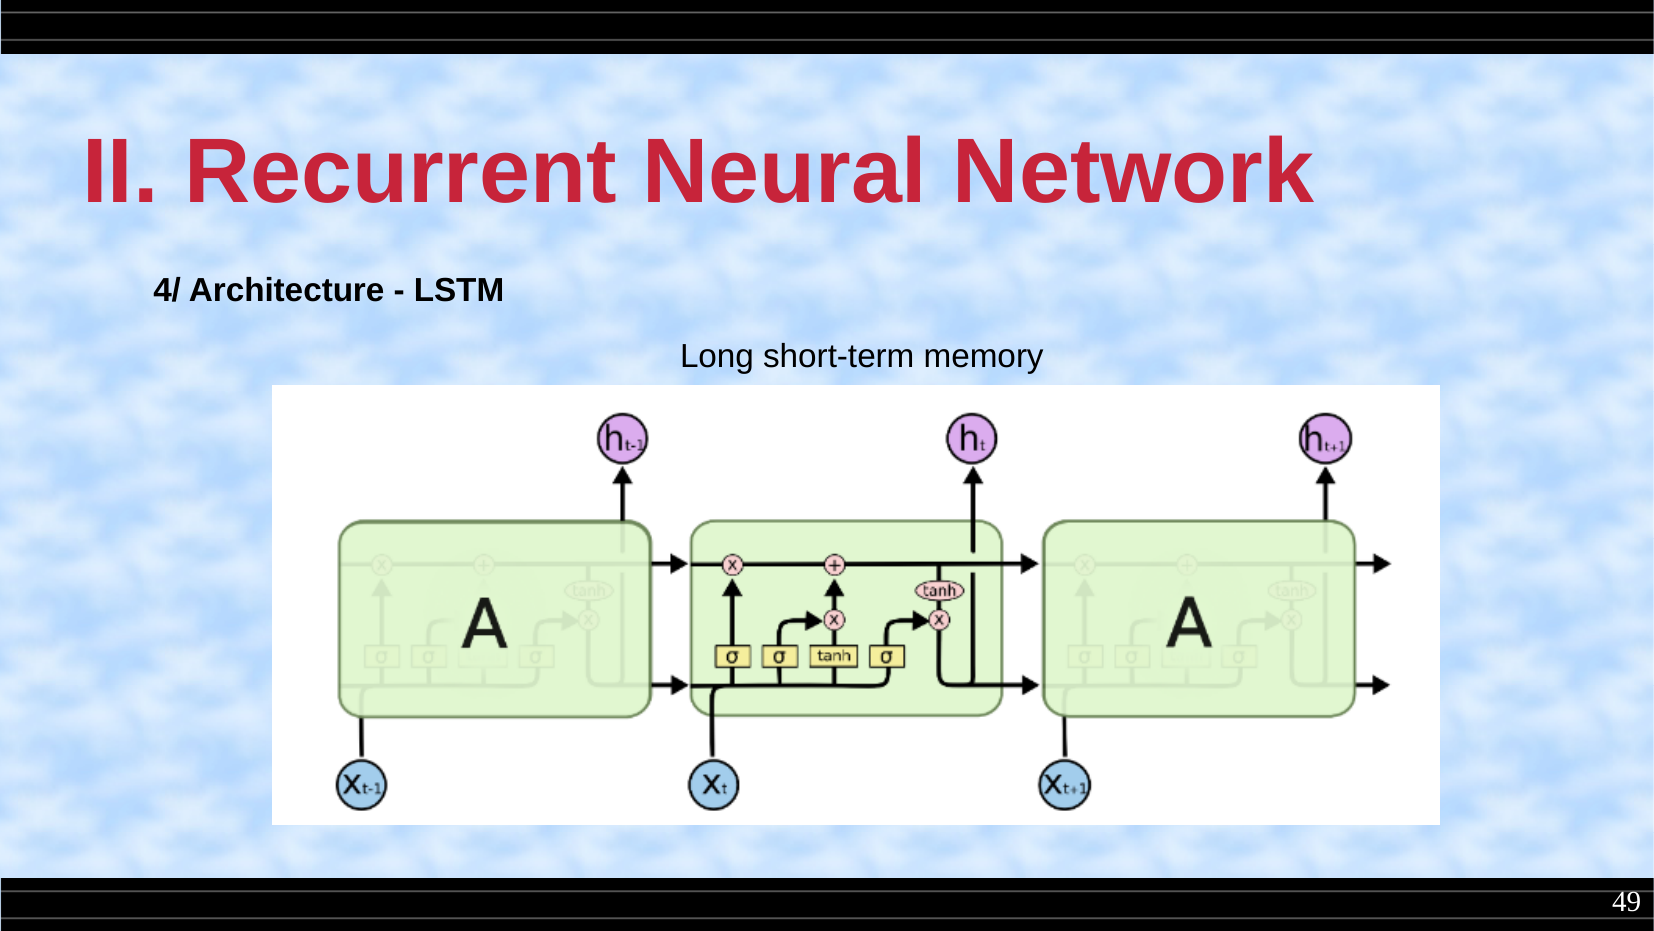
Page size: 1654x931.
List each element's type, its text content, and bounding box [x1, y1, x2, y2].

picture [0, 0, 1654, 931]
list 4/ Architecture - LSTM Long short-term memory [82, 271, 1571, 757]
title II. Recurrent Neural Network [82, 92, 1571, 248]
